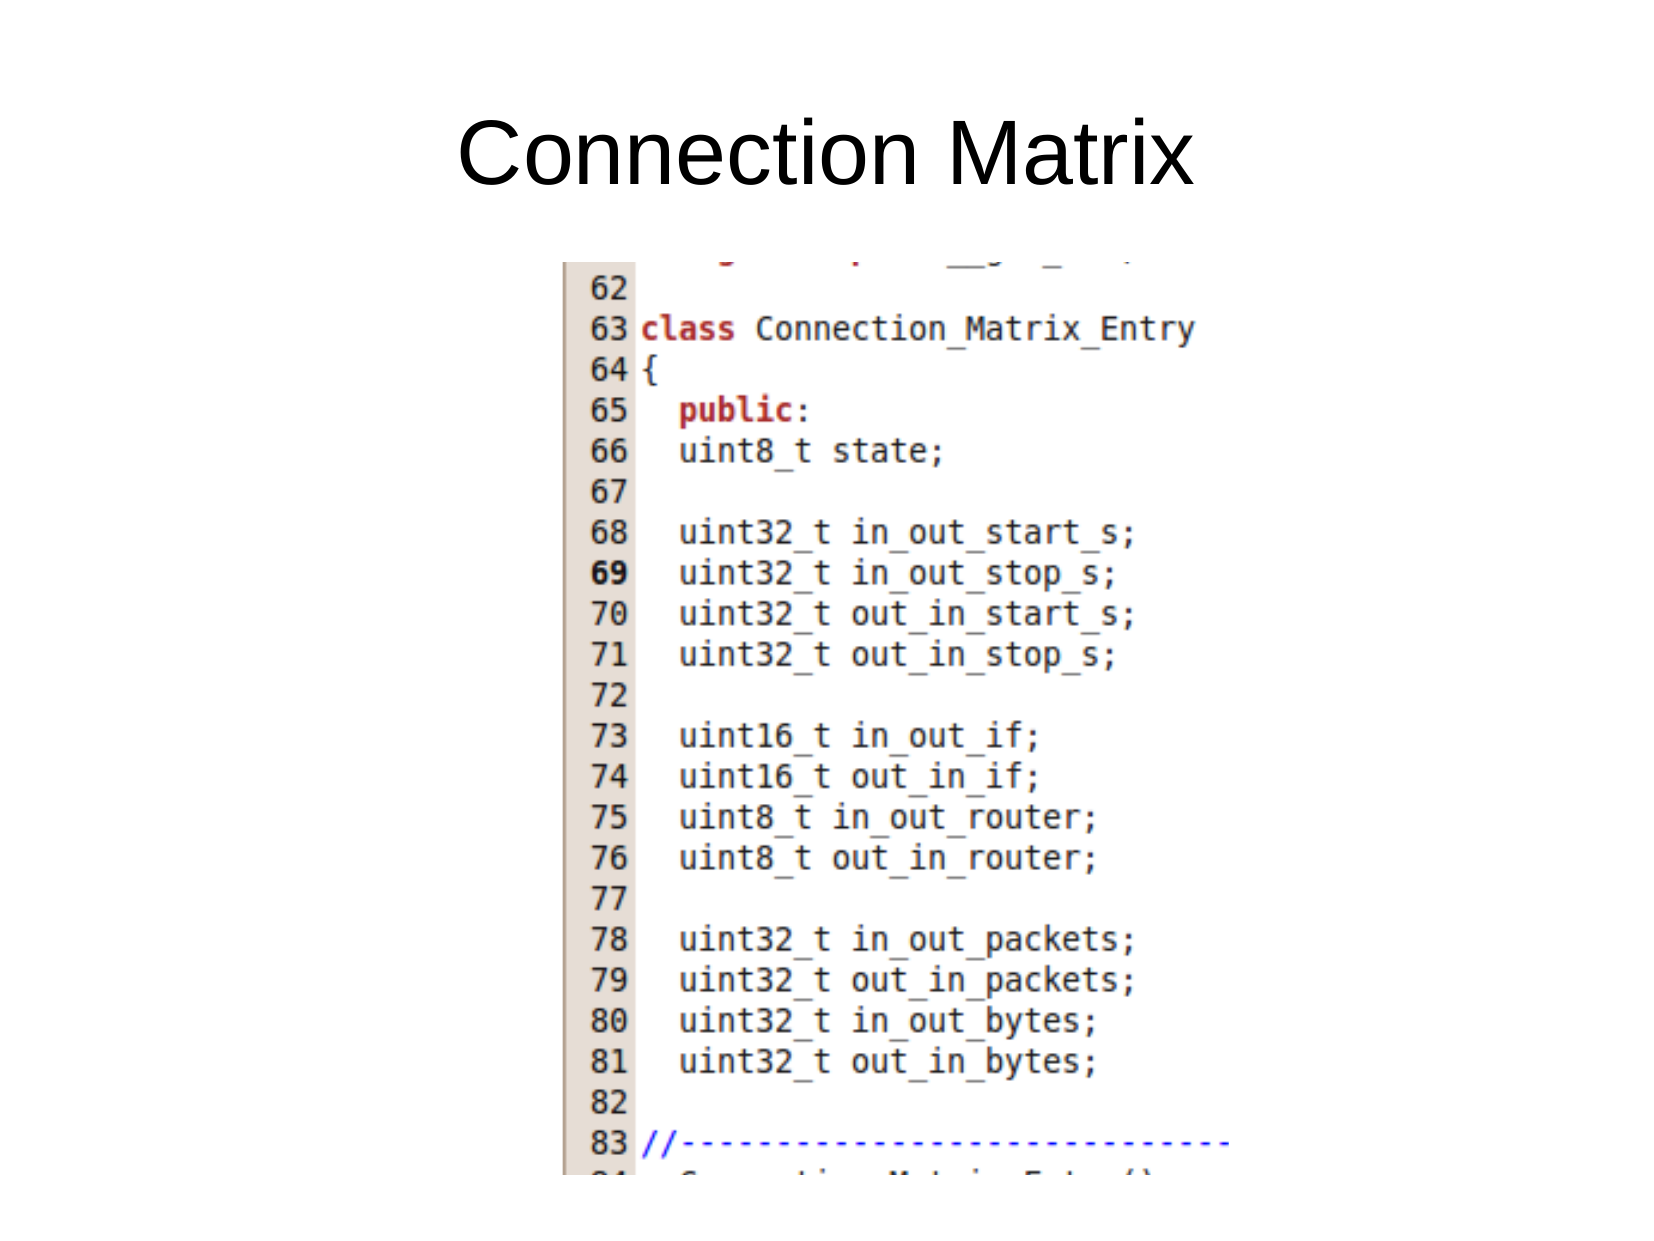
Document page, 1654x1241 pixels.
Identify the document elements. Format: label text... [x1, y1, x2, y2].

picture [562, 262, 1229, 1175]
title Connection Matrix [82, 56, 1571, 250]
